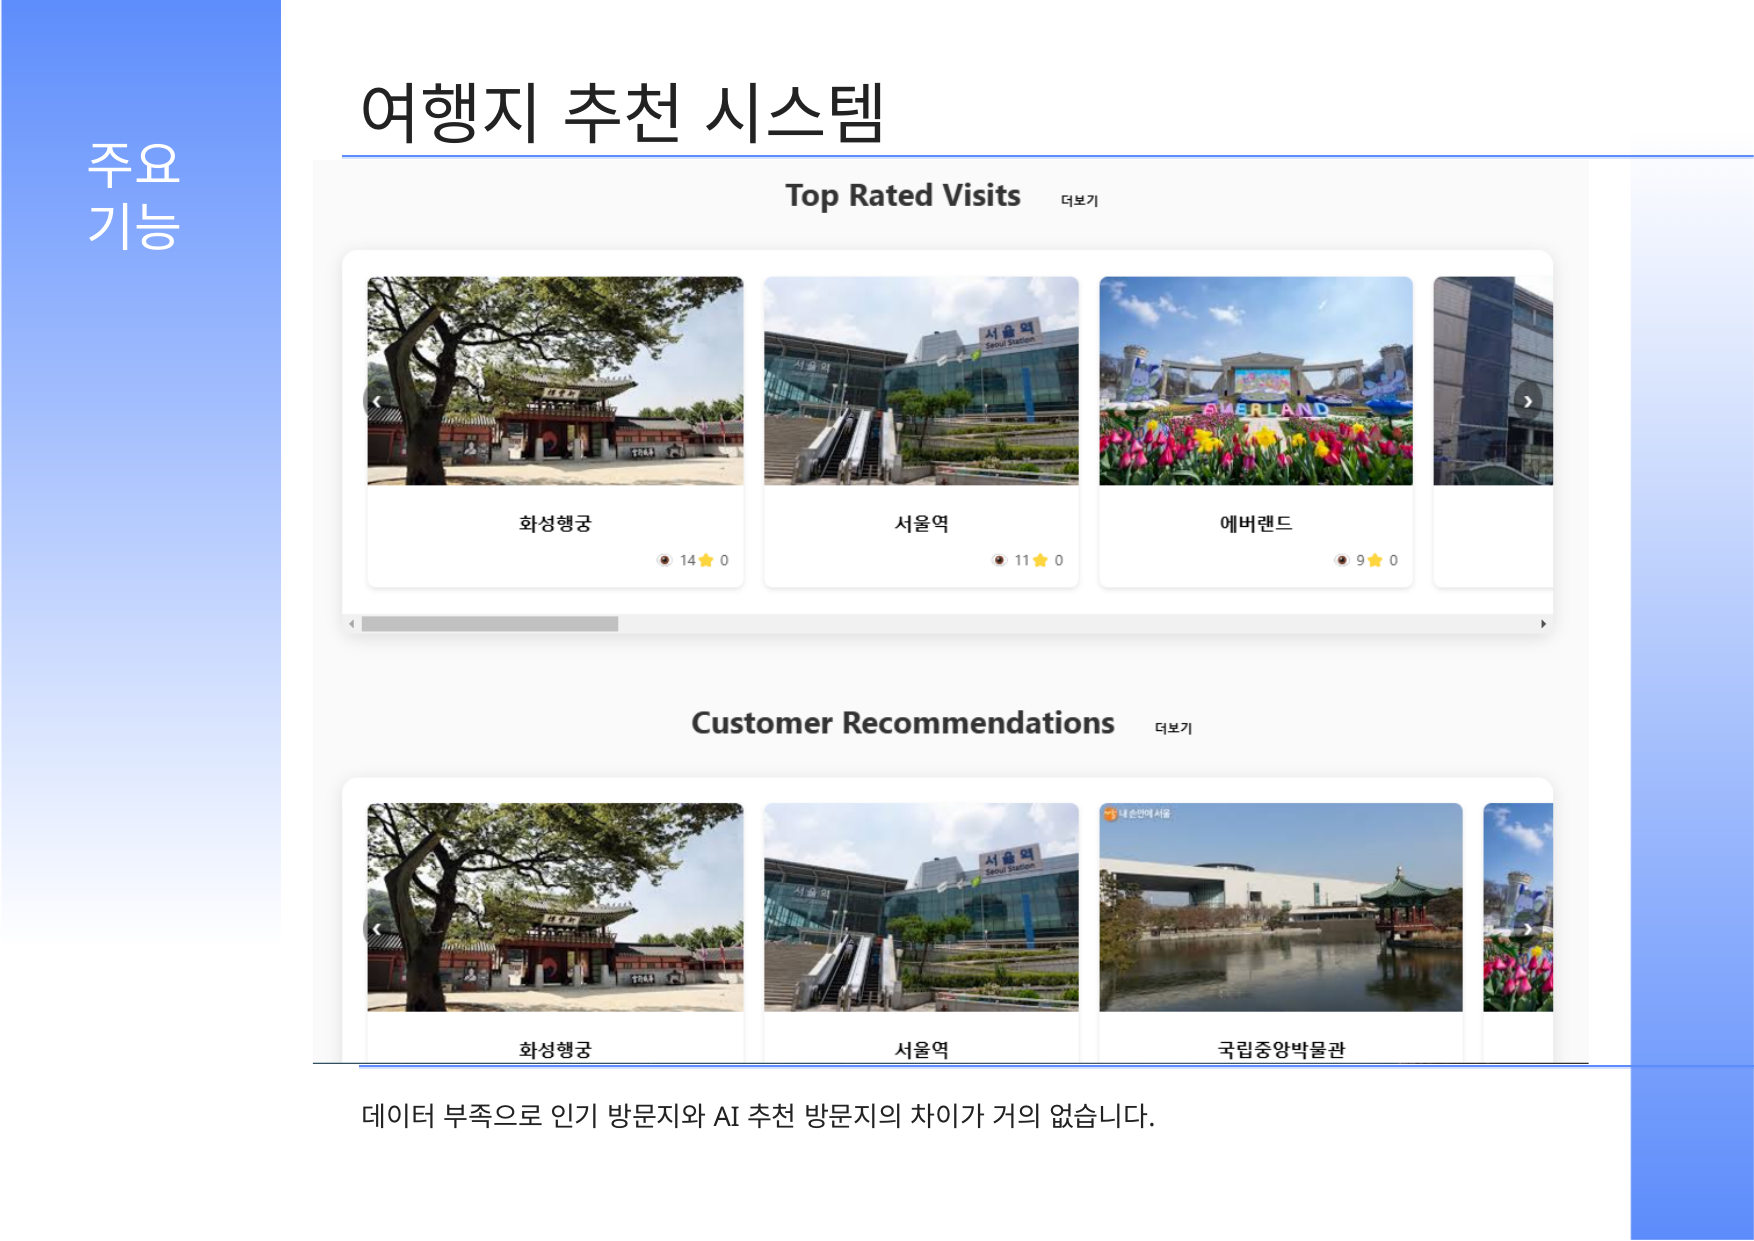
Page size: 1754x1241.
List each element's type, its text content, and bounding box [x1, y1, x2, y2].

text_box 주요 기능 [86, 134, 260, 235]
text_box 여행지 추천 시스템 [359, 66, 1407, 155]
picture [312, 160, 1589, 1064]
text_box 데이터 부족으로 인기 방문지와 AI 추천 방문지의 차이가 거의 없습니다. [361, 1089, 1439, 1183]
picture [0, 0, 281, 979]
picture [342, 133, 1754, 1240]
